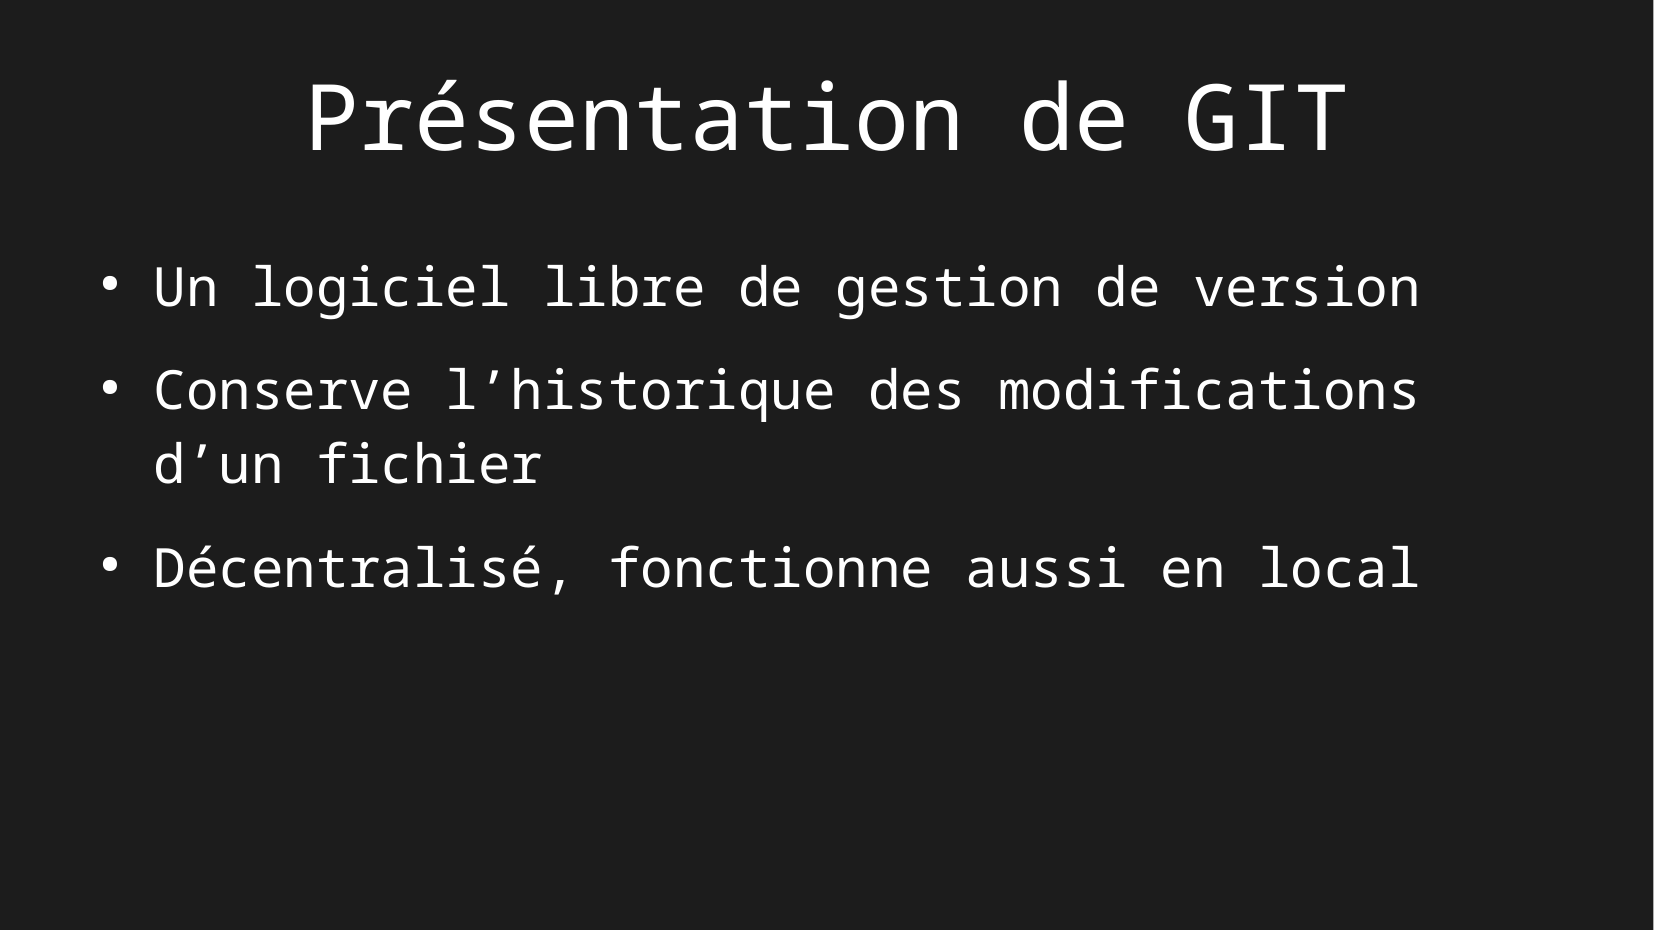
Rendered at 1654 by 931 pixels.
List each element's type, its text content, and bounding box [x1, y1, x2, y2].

list Un logiciel libre de gestion de version Conserve l’historique des modifications d’un fichier Décentralisé, fonctionne aussi en local [82, 248, 1571, 788]
title Présentation de GIT [82, 37, 1571, 193]
